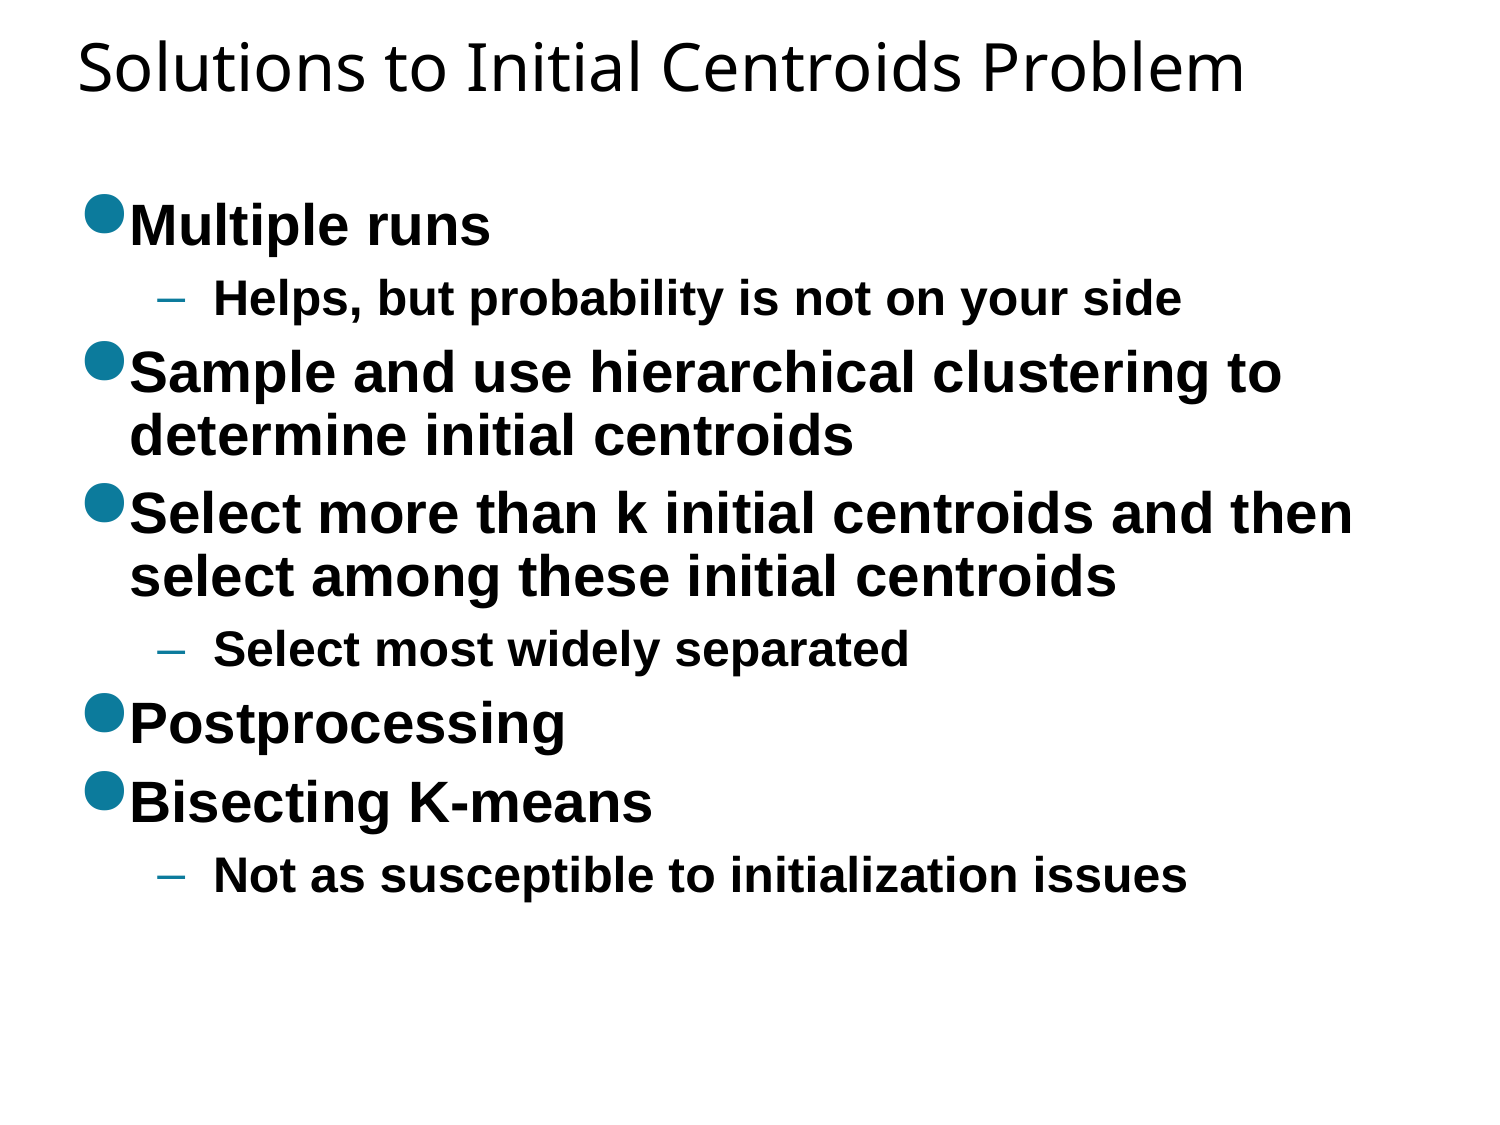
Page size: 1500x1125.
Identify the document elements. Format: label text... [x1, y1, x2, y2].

text_box Solutions to Initial Centroids Problem [62, 24, 1421, 113]
text_box Multiple runs Helps, but probability is not on your side Sample and use hierarchical clustering to determine initial centroids Select more than k initial centroids and then select among these initial centroids Select most widely separated Postprocessing Bisecting K-means Not as susceptible to initialization issues [67, 187, 1433, 1038]
